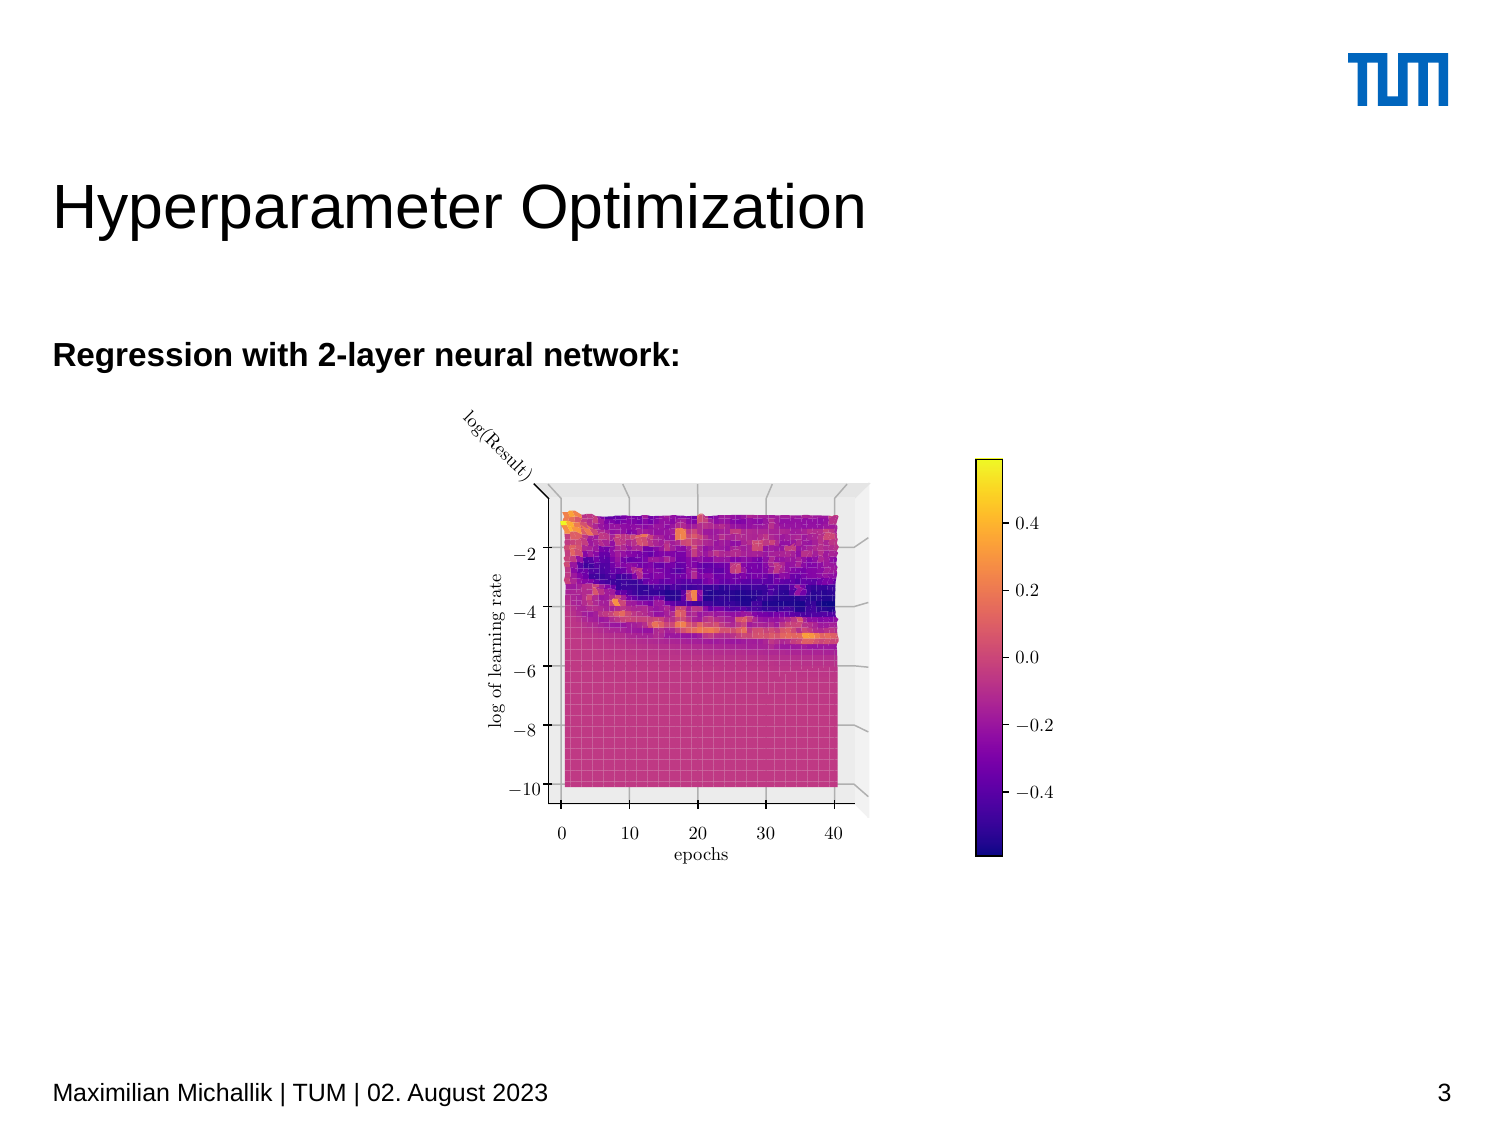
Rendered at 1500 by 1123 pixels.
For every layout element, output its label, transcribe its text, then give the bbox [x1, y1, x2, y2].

title Hyperparameter Optimization [52, 171, 1453, 242]
list Regression with 2-layer neural network: [52, 330, 1418, 996]
picture [433, 395, 1067, 919]
